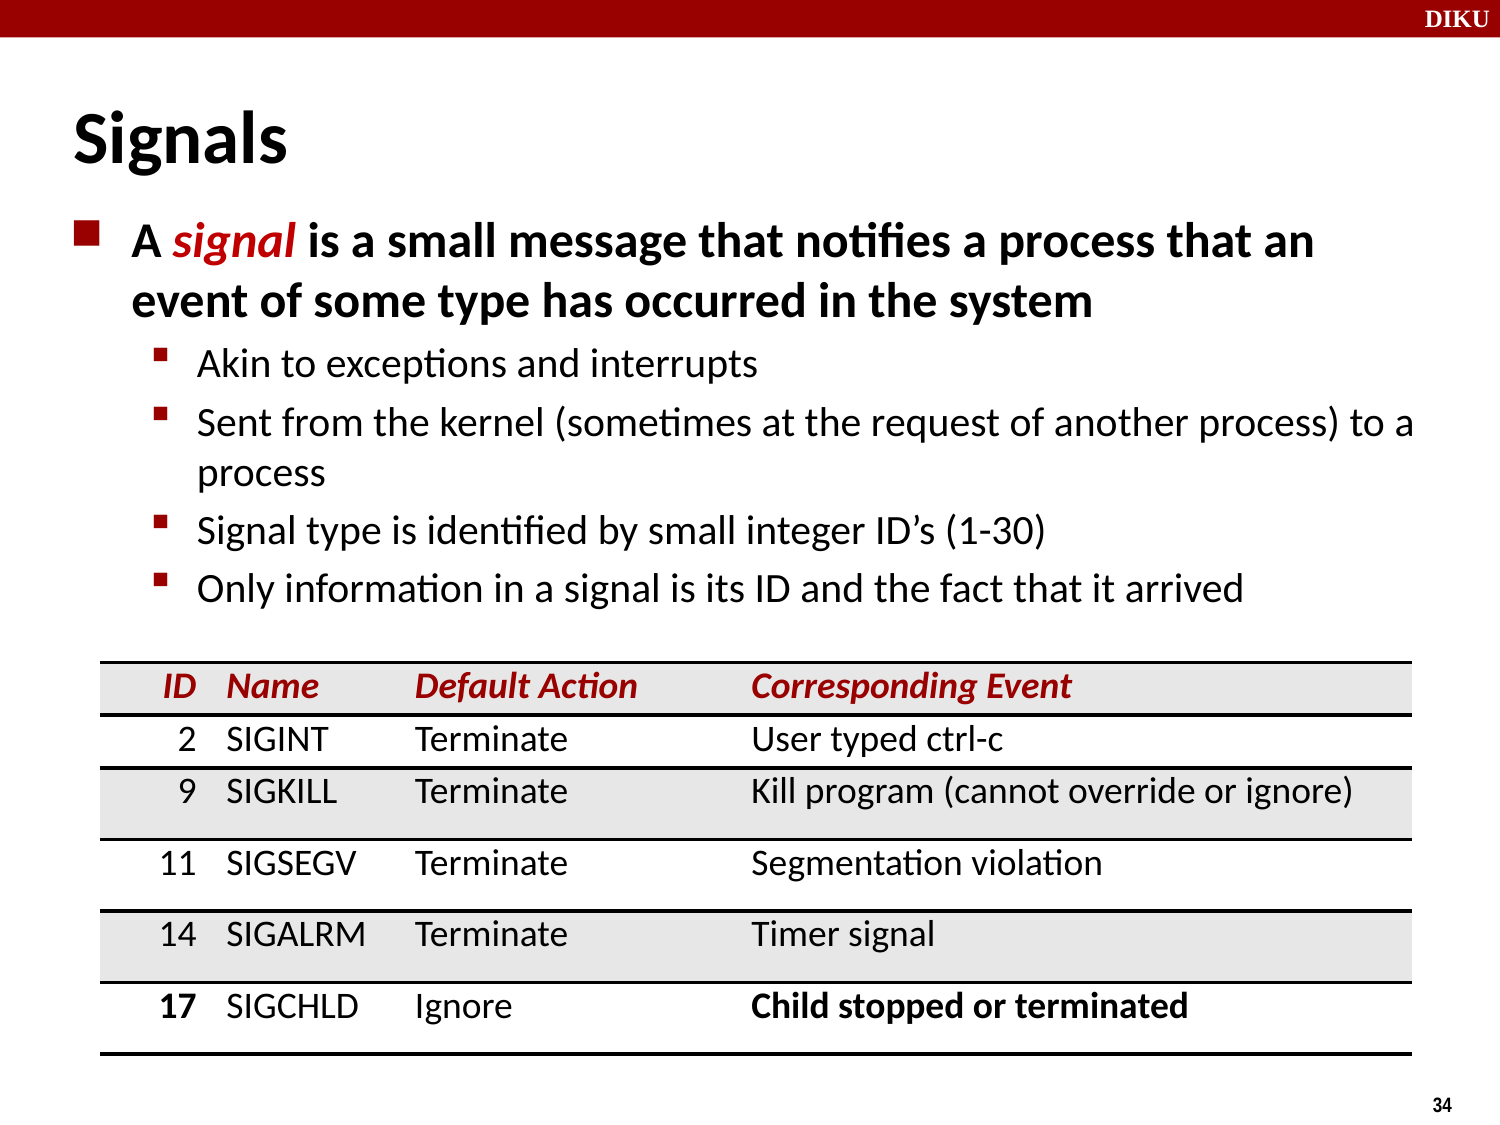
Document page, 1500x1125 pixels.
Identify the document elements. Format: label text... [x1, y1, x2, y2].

table_cell Terminate [400, 841, 737, 909]
table_header Corresponding Event [737, 664, 1412, 713]
table_cell SIGALRM [211, 913, 400, 981]
table_cell Child stopped or terminated [737, 984, 1412, 1052]
table_cell Timer signal [737, 913, 1412, 981]
table_header Name [211, 664, 400, 713]
table_cell Segmentation violation [737, 841, 1412, 909]
table_cell SIGKILL [211, 770, 400, 838]
text_box Signals [58, 71, 1304, 197]
table_cell 9 [100, 770, 211, 838]
table_cell SIGSEGV [211, 841, 400, 909]
table_cell Terminate [400, 913, 737, 981]
table_cell Terminate [400, 770, 737, 838]
table_cell 17 [100, 984, 211, 1052]
table_cell 2 [100, 717, 211, 766]
table_cell 14 [100, 913, 211, 981]
table_cell Ignore [400, 984, 737, 1052]
text_box A signal is a small message that notifies a process that an event of some type has occurred in the system Akin to exceptions and interrupts Sent from the kernel (sometimes at the request of another process) to a process Signal type is identified by small integer ID’s (1-30) Only information in a signal is its ID and the fact that it arrived [60, 200, 1438, 650]
table_cell 11 [100, 841, 211, 909]
table_cell SIGINT [211, 717, 400, 766]
table_cell Terminate [400, 717, 737, 766]
table_cell Kill program (cannot override or ignore) [737, 770, 1412, 838]
table_header ID [100, 664, 211, 713]
table_cell User typed ctrl-c [737, 717, 1412, 766]
table_cell SIGCHLD [211, 984, 400, 1052]
table_header Default Action [400, 664, 737, 713]
